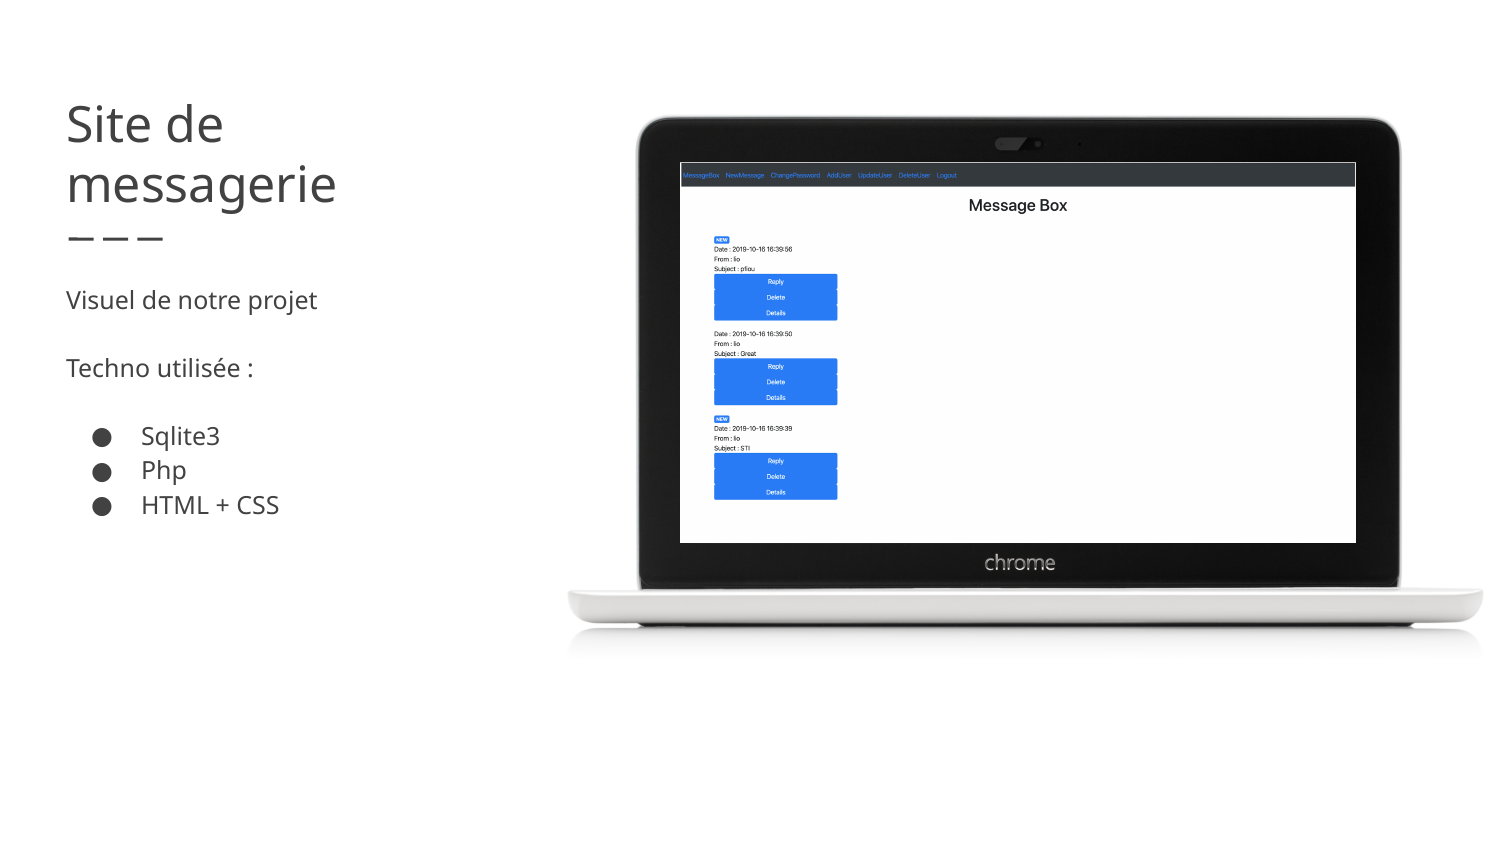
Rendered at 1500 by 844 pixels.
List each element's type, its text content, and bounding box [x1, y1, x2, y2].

list Visuel de notre projet Techno utilisée : Sqlite3 Php HTML + CSS [51, 265, 512, 750]
title Site de messagerie [51, 103, 512, 228]
picture [566, 114, 1484, 659]
